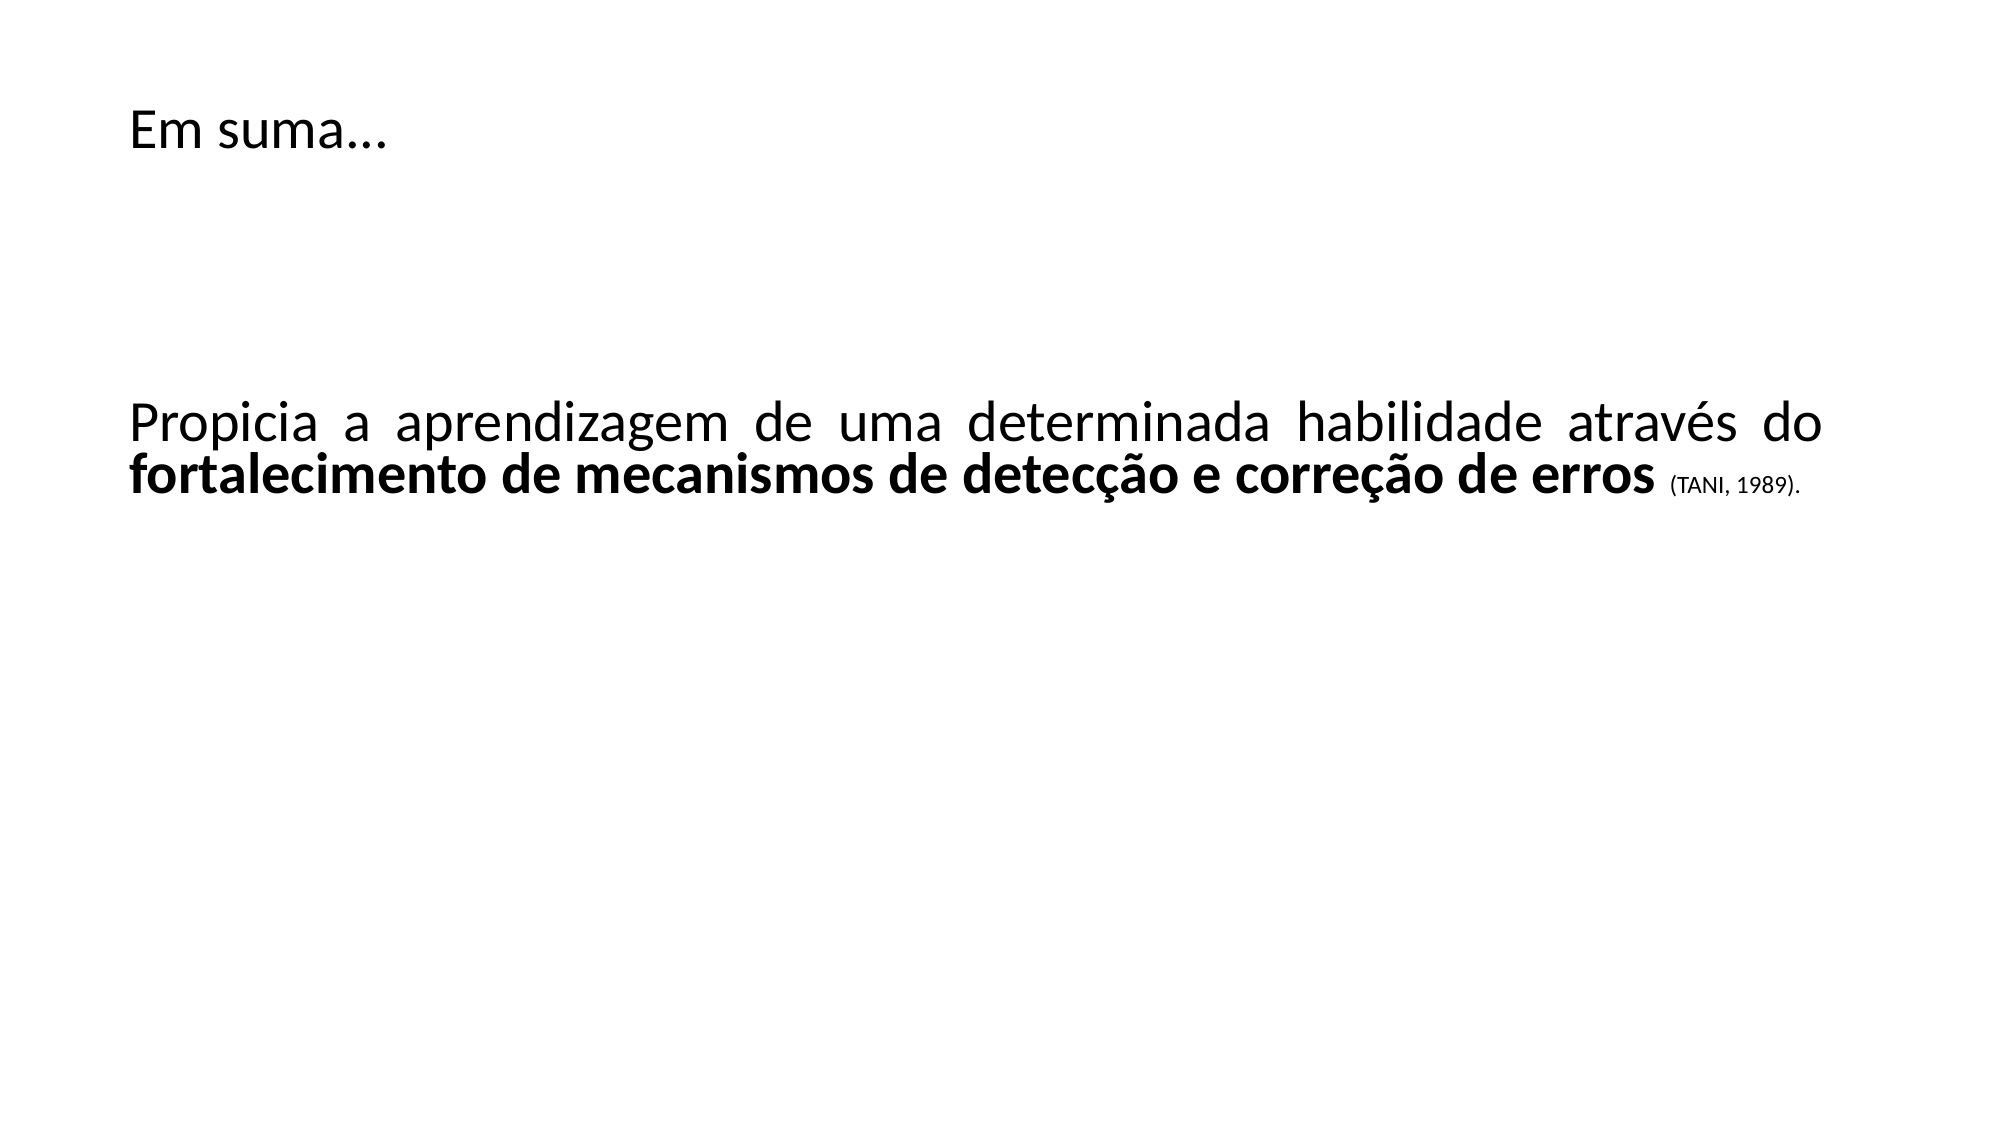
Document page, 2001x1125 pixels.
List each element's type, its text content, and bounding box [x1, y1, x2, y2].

list Em suma... Propicia a aprendizagem de uma determinada habilidade através do fortalecimento de mecanismos de detecção e correção de erros (TANI, 1989). [114, 98, 1840, 1107]
